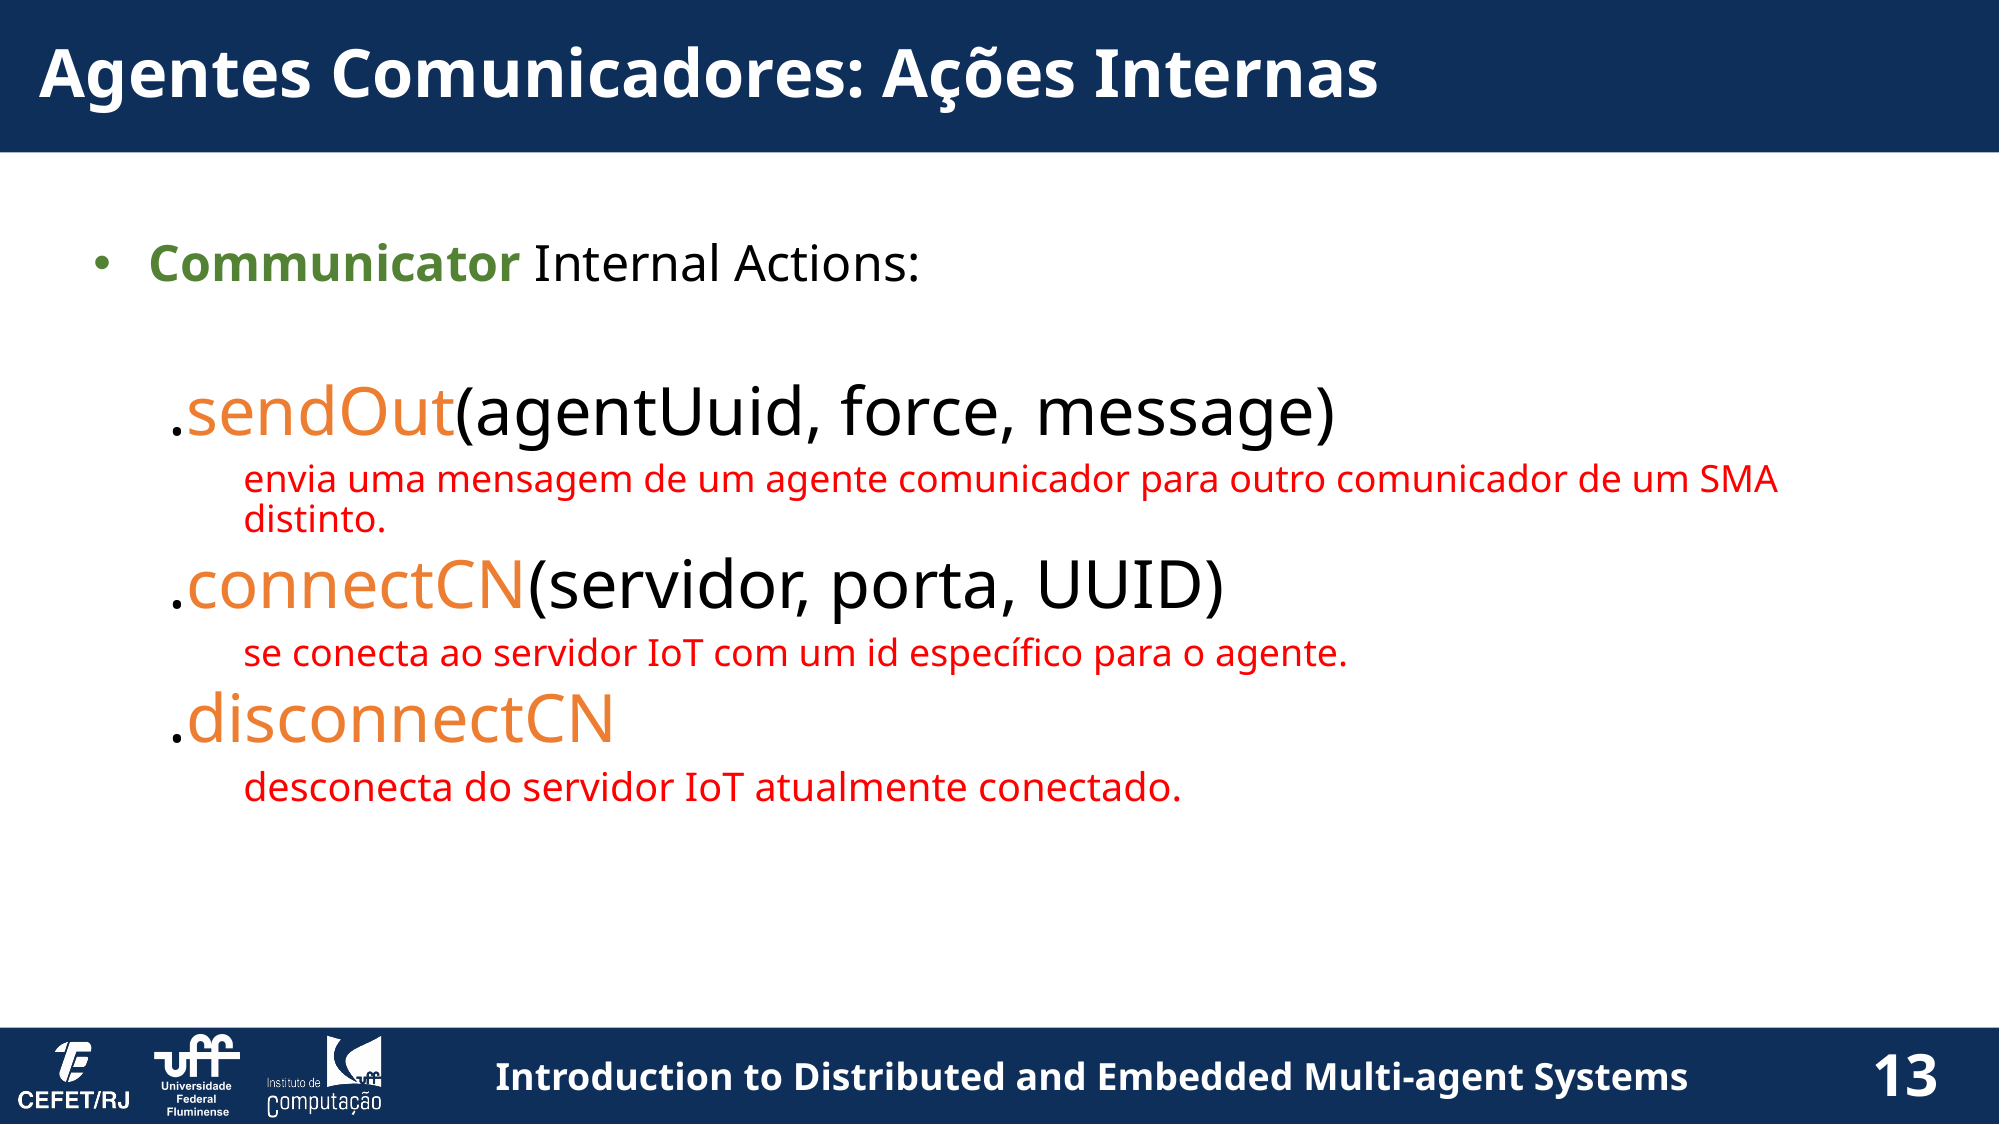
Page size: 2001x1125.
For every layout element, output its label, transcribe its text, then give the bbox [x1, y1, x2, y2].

picture [265, 1033, 383, 1118]
text_box Communicator Internal Actions: .sendOut(agentUuid, force, message) envia uma mensagem de um agente comunicador para outro comunicador de um SMA distinto. .connectCN(servidor, porta, UUID) se conecta ao servidor IoT com um id específico para o agente. .disconnectCN desconecta do servidor IoT atualmente conectado. [78, 231, 1832, 1005]
picture [18, 1021, 129, 1125]
picture [153, 1033, 241, 1121]
text_box Agentes Comunicadores: Ações Internas [25, 23, 1999, 119]
